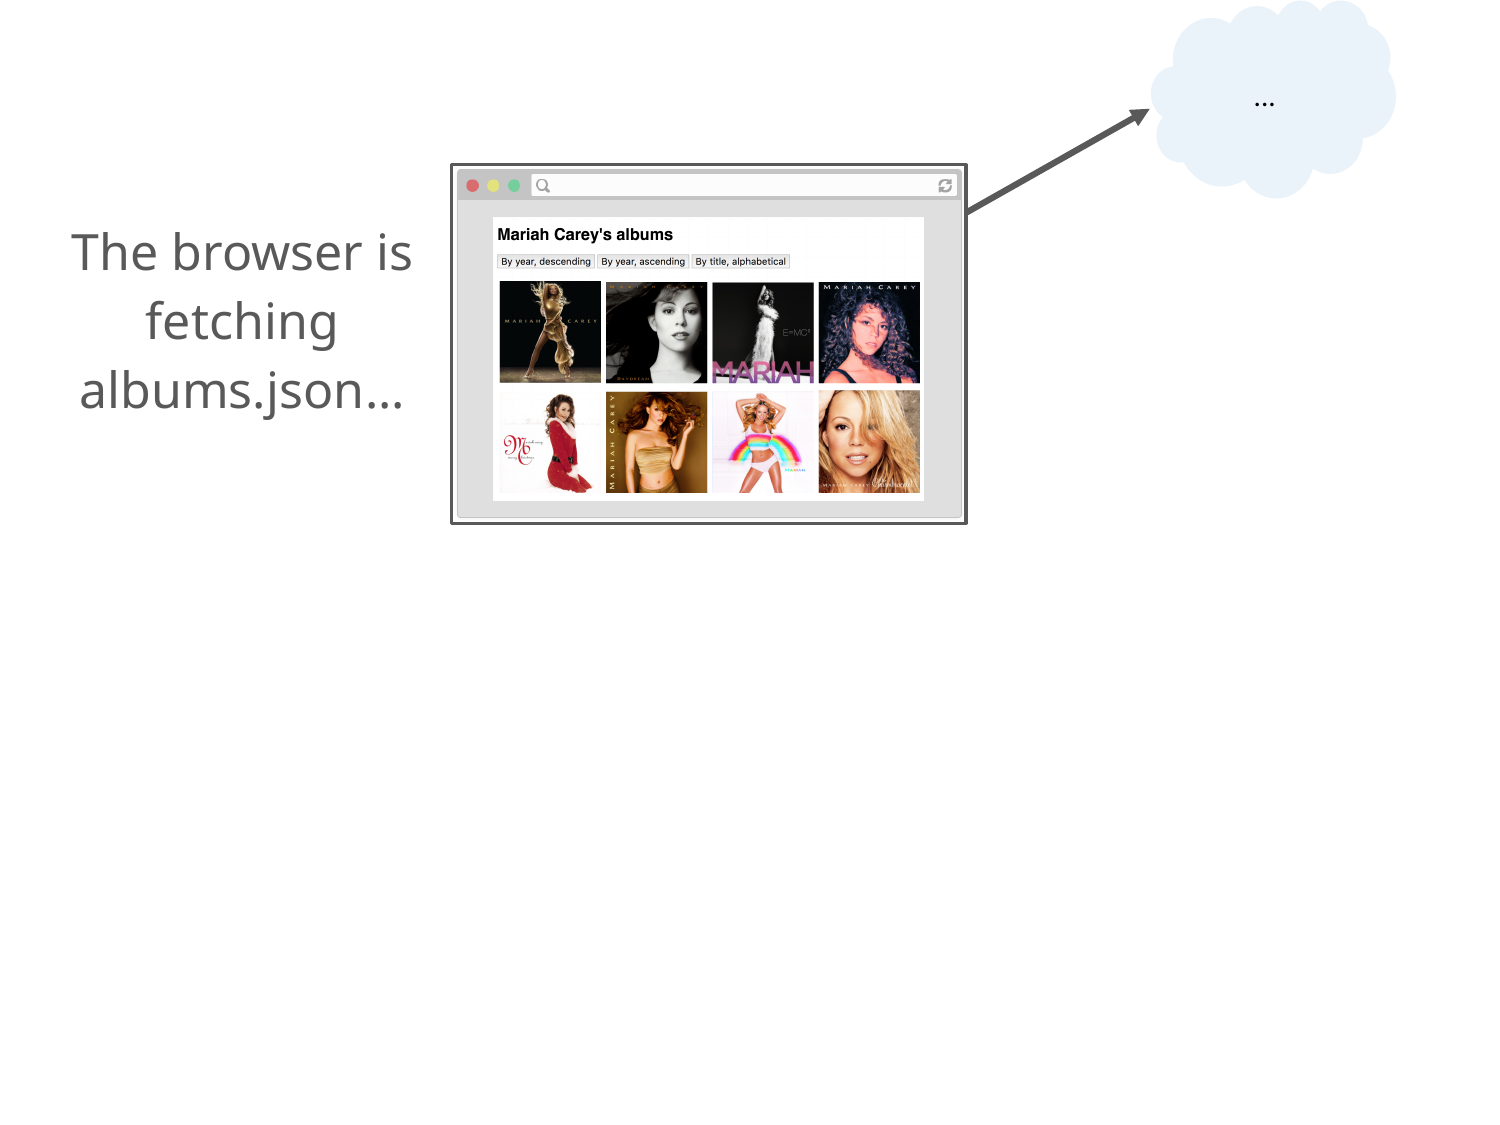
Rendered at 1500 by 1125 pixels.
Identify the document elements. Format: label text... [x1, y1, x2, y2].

list The browser is fetching albums.json... [45, 196, 440, 522]
text_box ... [1150, 0, 1396, 199]
picture [453, 166, 965, 522]
